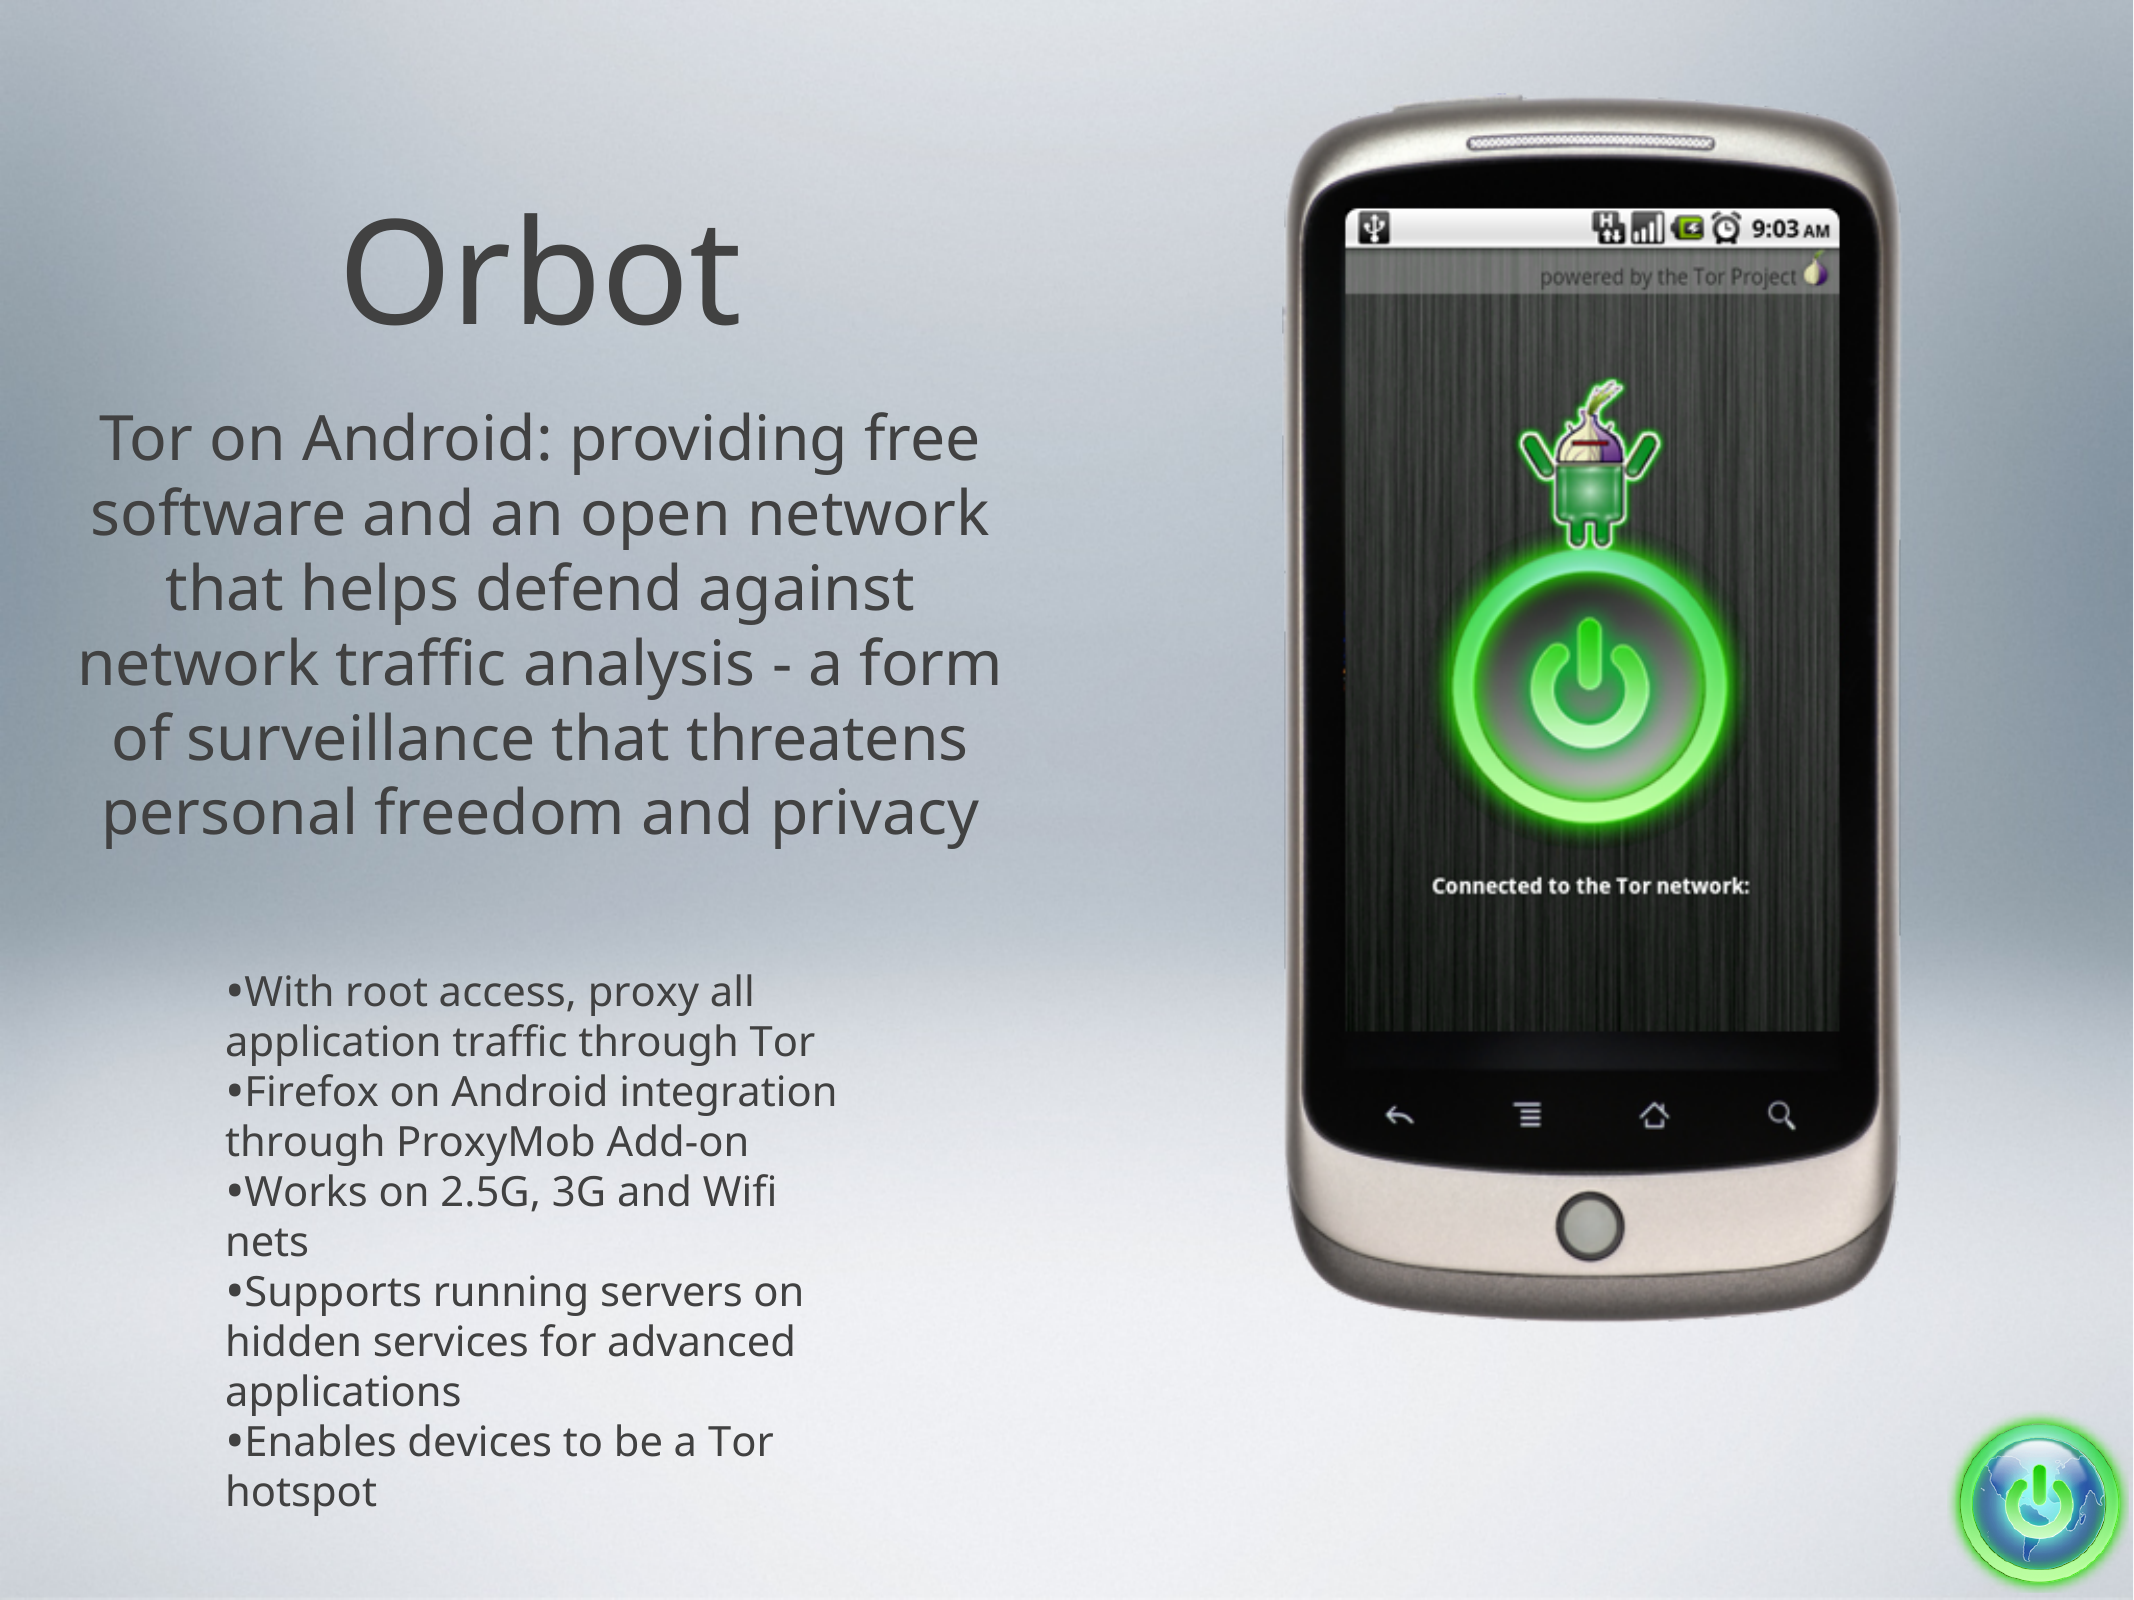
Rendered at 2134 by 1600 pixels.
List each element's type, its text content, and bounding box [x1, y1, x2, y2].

picture [0, 0, 2134, 1600]
title Orbot [56, 0, 1026, 361]
text_box With root access, proxy all application traffic through Tor Firefox on Android integration through ProxyMob Add-on Works on 2.5G, 3G and Wifi nets Supports running servers on hidden services for advanced applications Enables devices to be a Tor hotspot [224, 964, 863, 1507]
list Tor on Android: providing free software and an open network that helps defend against network traffic analysis - a form of surveillance that threatens personal freedom and privacy [56, 391, 1026, 934]
